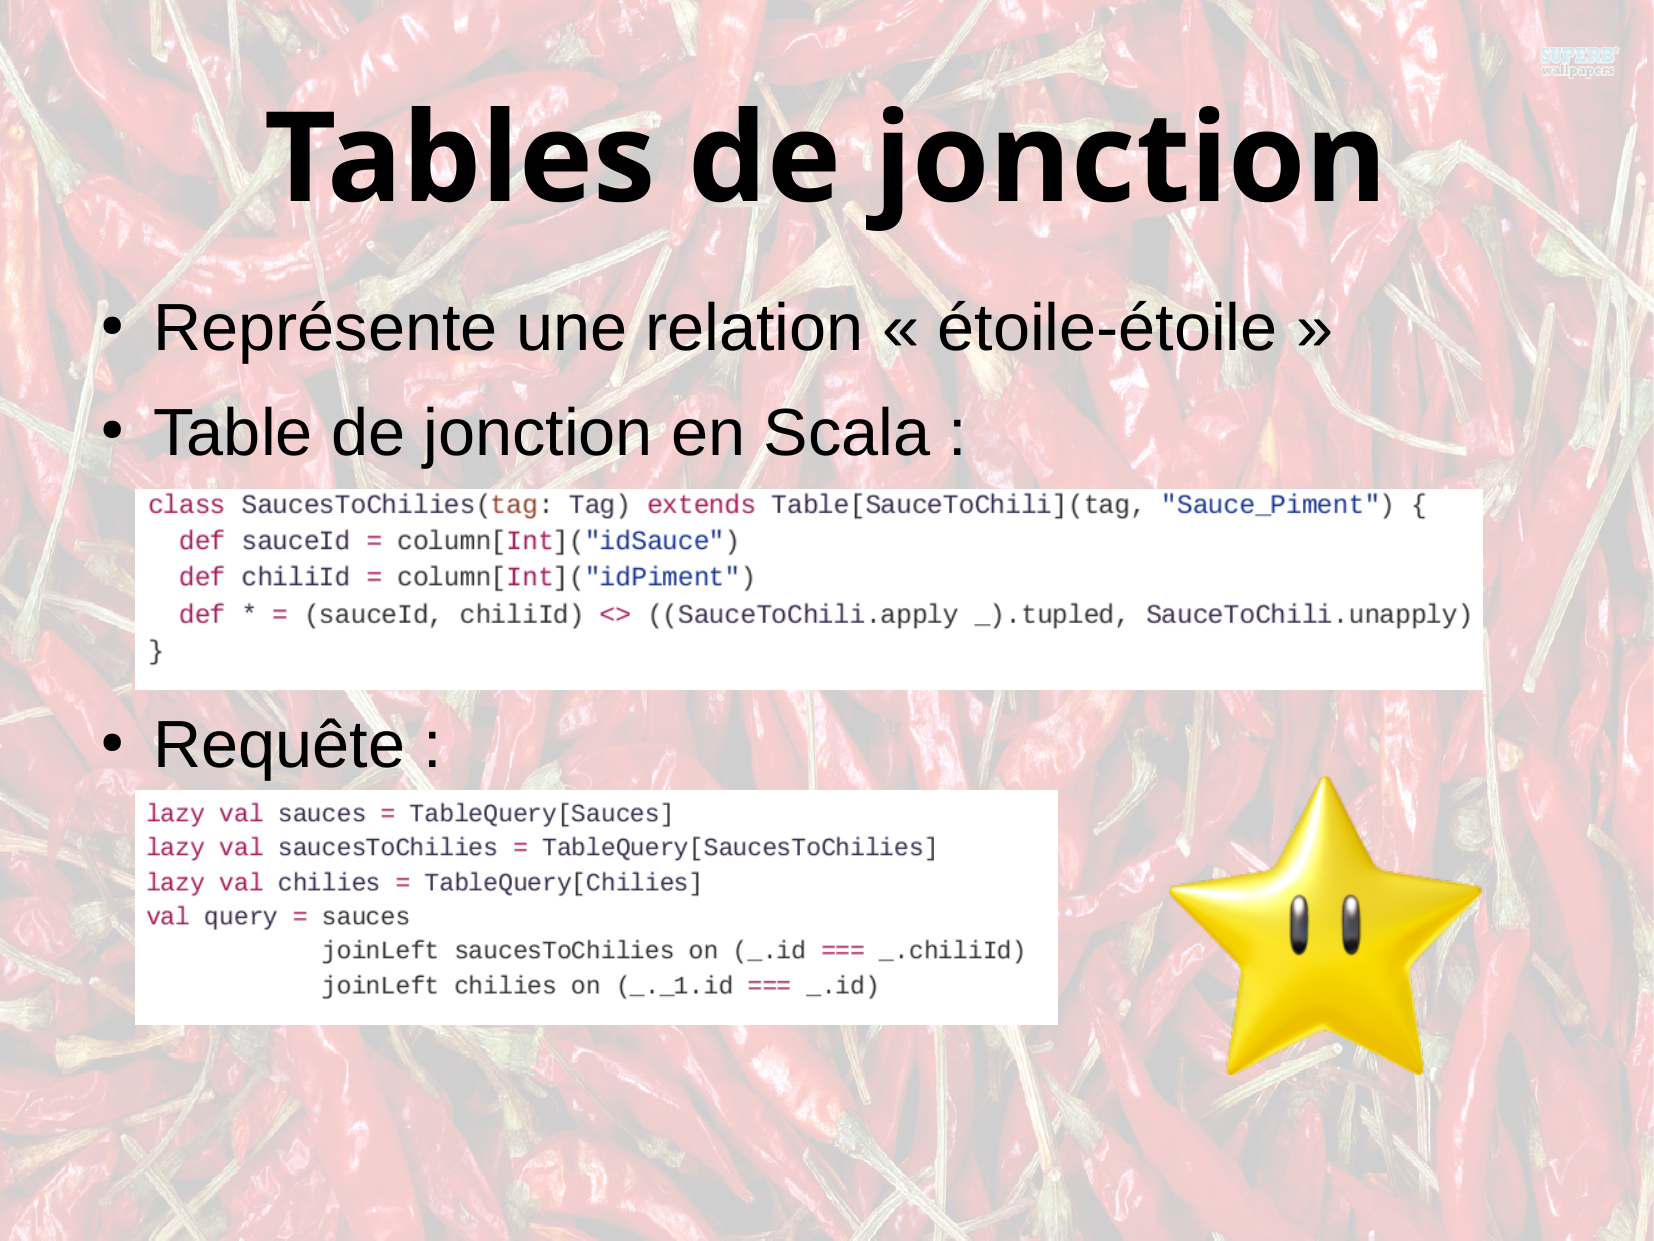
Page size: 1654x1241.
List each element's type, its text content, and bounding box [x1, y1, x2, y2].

picture [0, 0, 1654, 1241]
list Représente une relation « étoile-étoile » Table de jonction en Scala : Requête : [82, 290, 1571, 1010]
title Tables de jonction [82, 49, 1571, 257]
